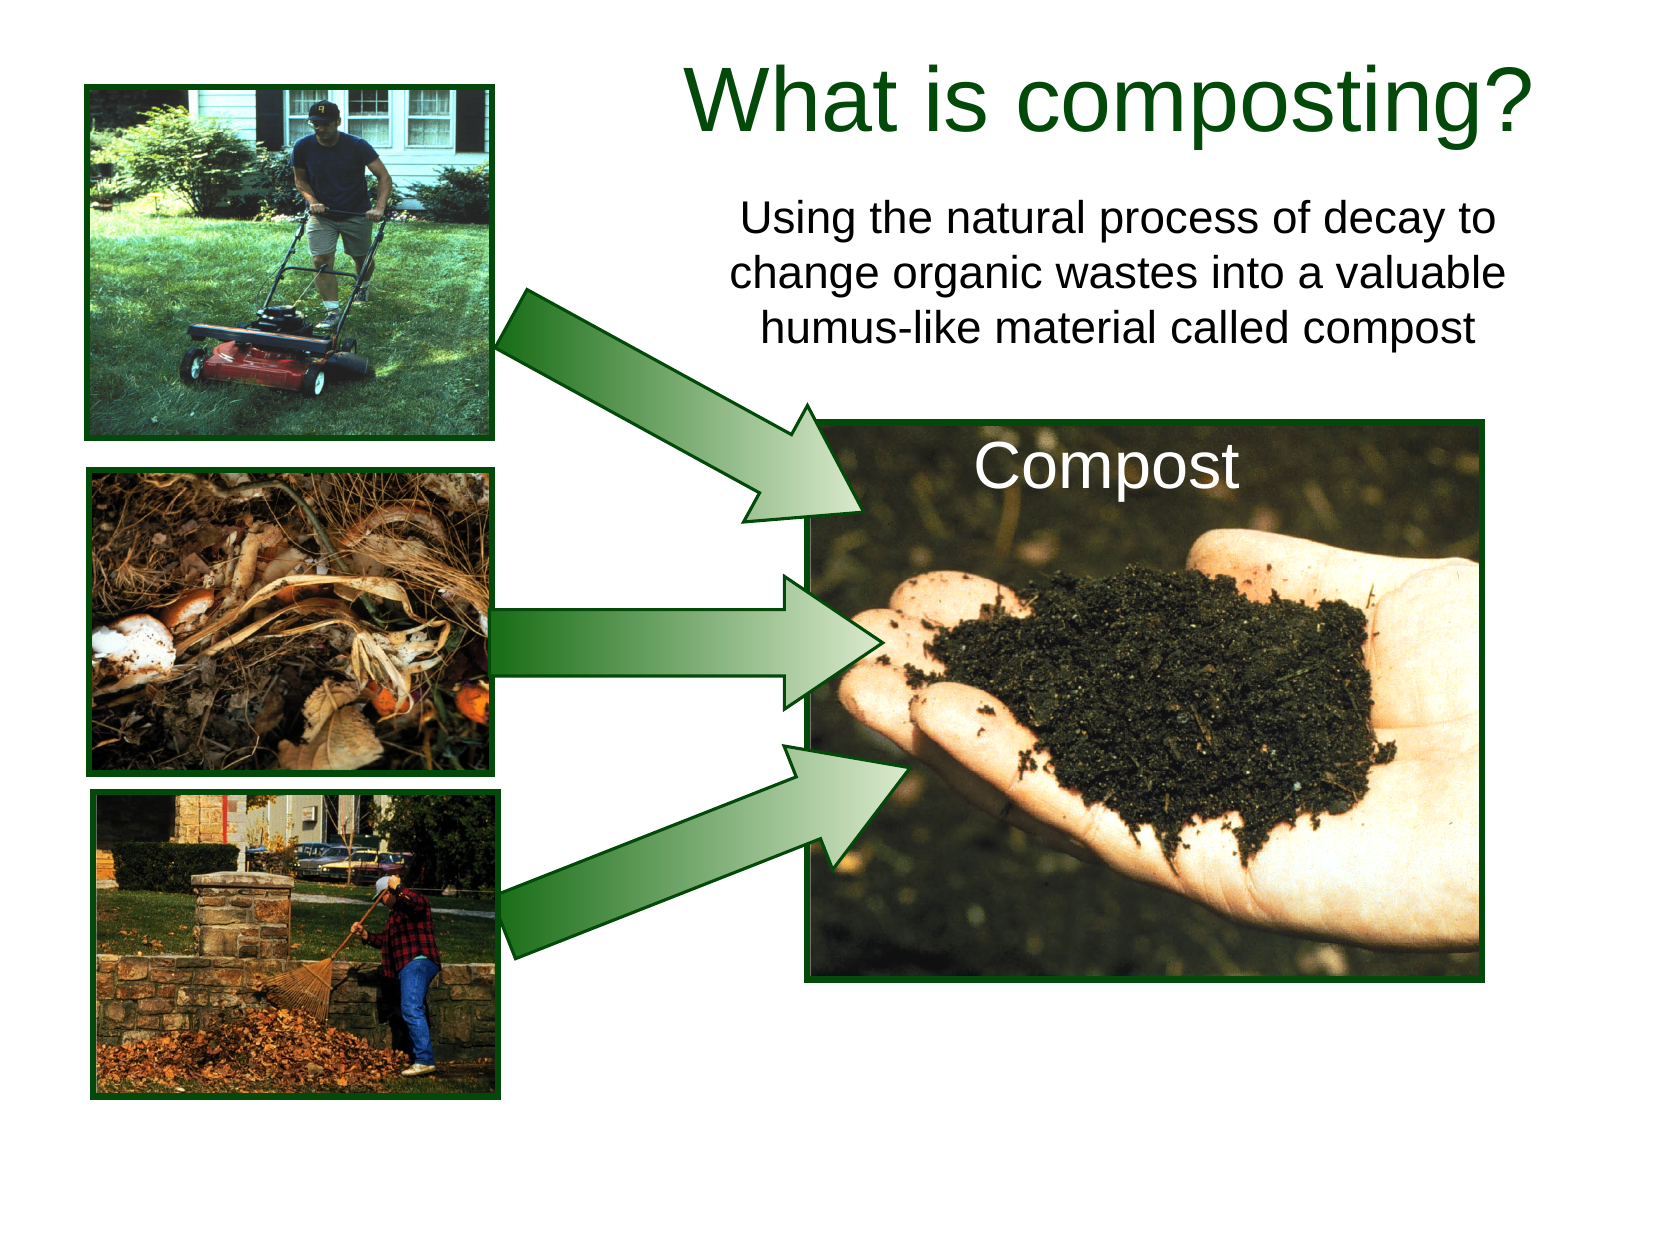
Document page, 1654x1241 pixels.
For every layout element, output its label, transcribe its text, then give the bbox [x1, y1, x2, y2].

picture [810, 425, 1480, 977]
text_box Using the natural process of decay to change organic wastes into a valuable humus-like material called compost [679, 179, 1523, 361]
text_box [489, 576, 883, 710]
text_box [501, 745, 911, 959]
picture [96, 795, 495, 1094]
text_box Compost [959, 413, 1256, 510]
text_box [495, 289, 864, 522]
picture [90, 90, 490, 435]
title What is composting? [630, 30, 1591, 160]
picture [91, 472, 490, 771]
